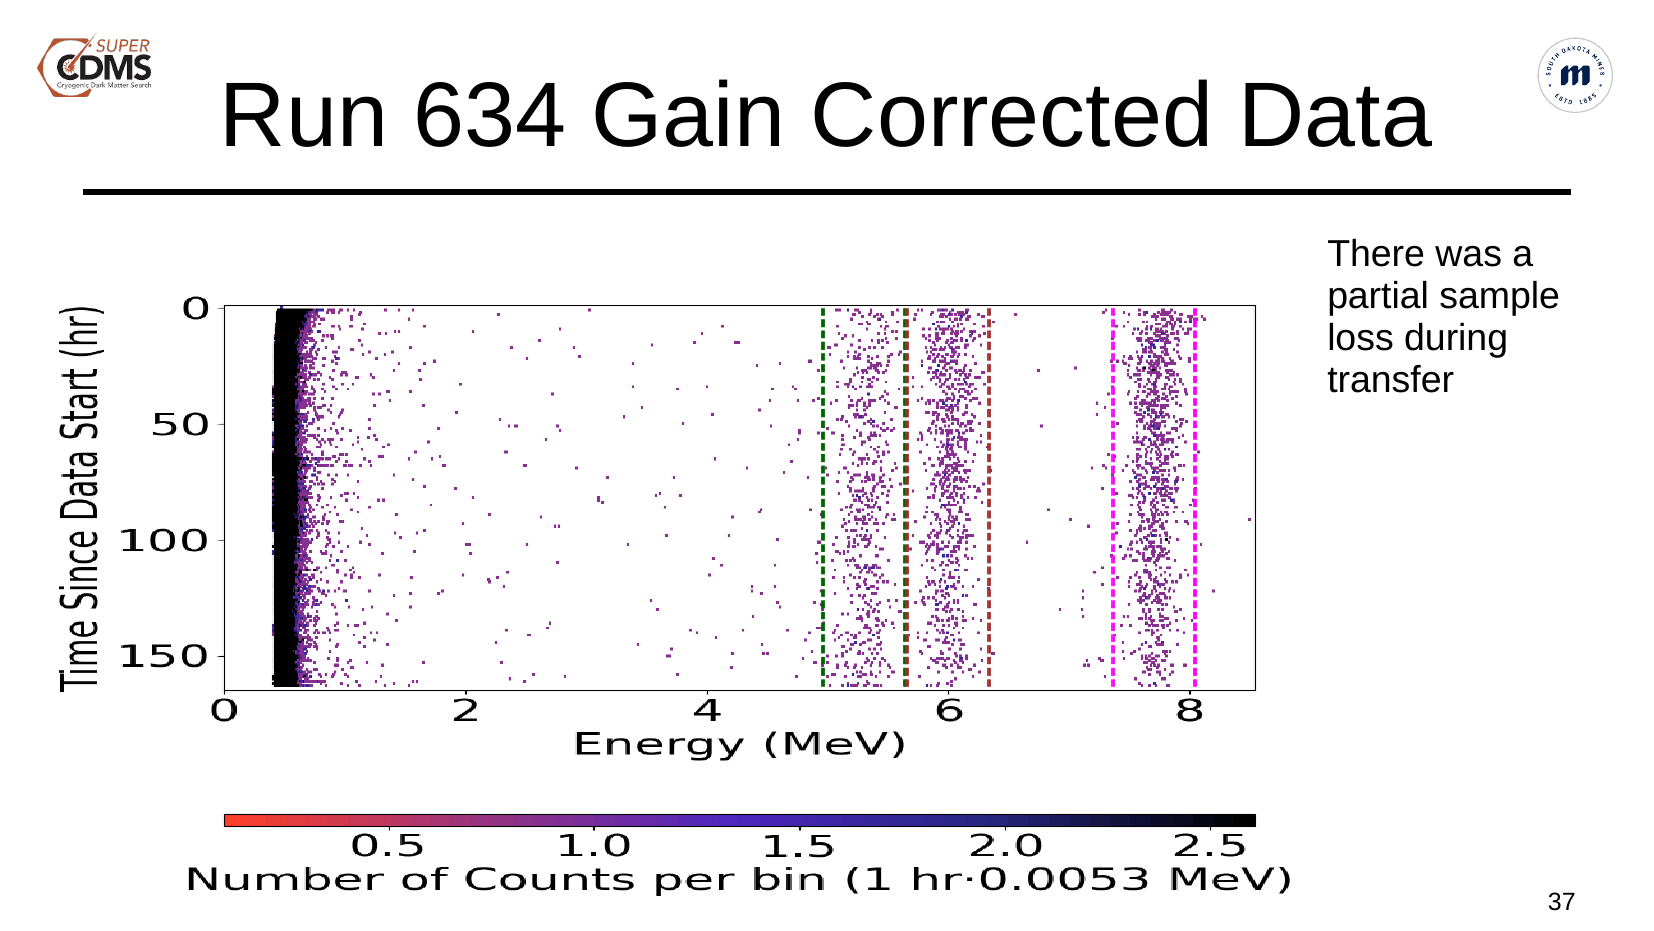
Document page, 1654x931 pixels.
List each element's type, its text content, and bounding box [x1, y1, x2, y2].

title Run 634 Gain Corrected Data [82, 37, 1571, 193]
picture [1571, 37, 1613, 113]
text_box There was a partial sample loss during transfer [1312, 225, 1613, 901]
picture [37, 32, 151, 97]
picture [58, 224, 1388, 901]
